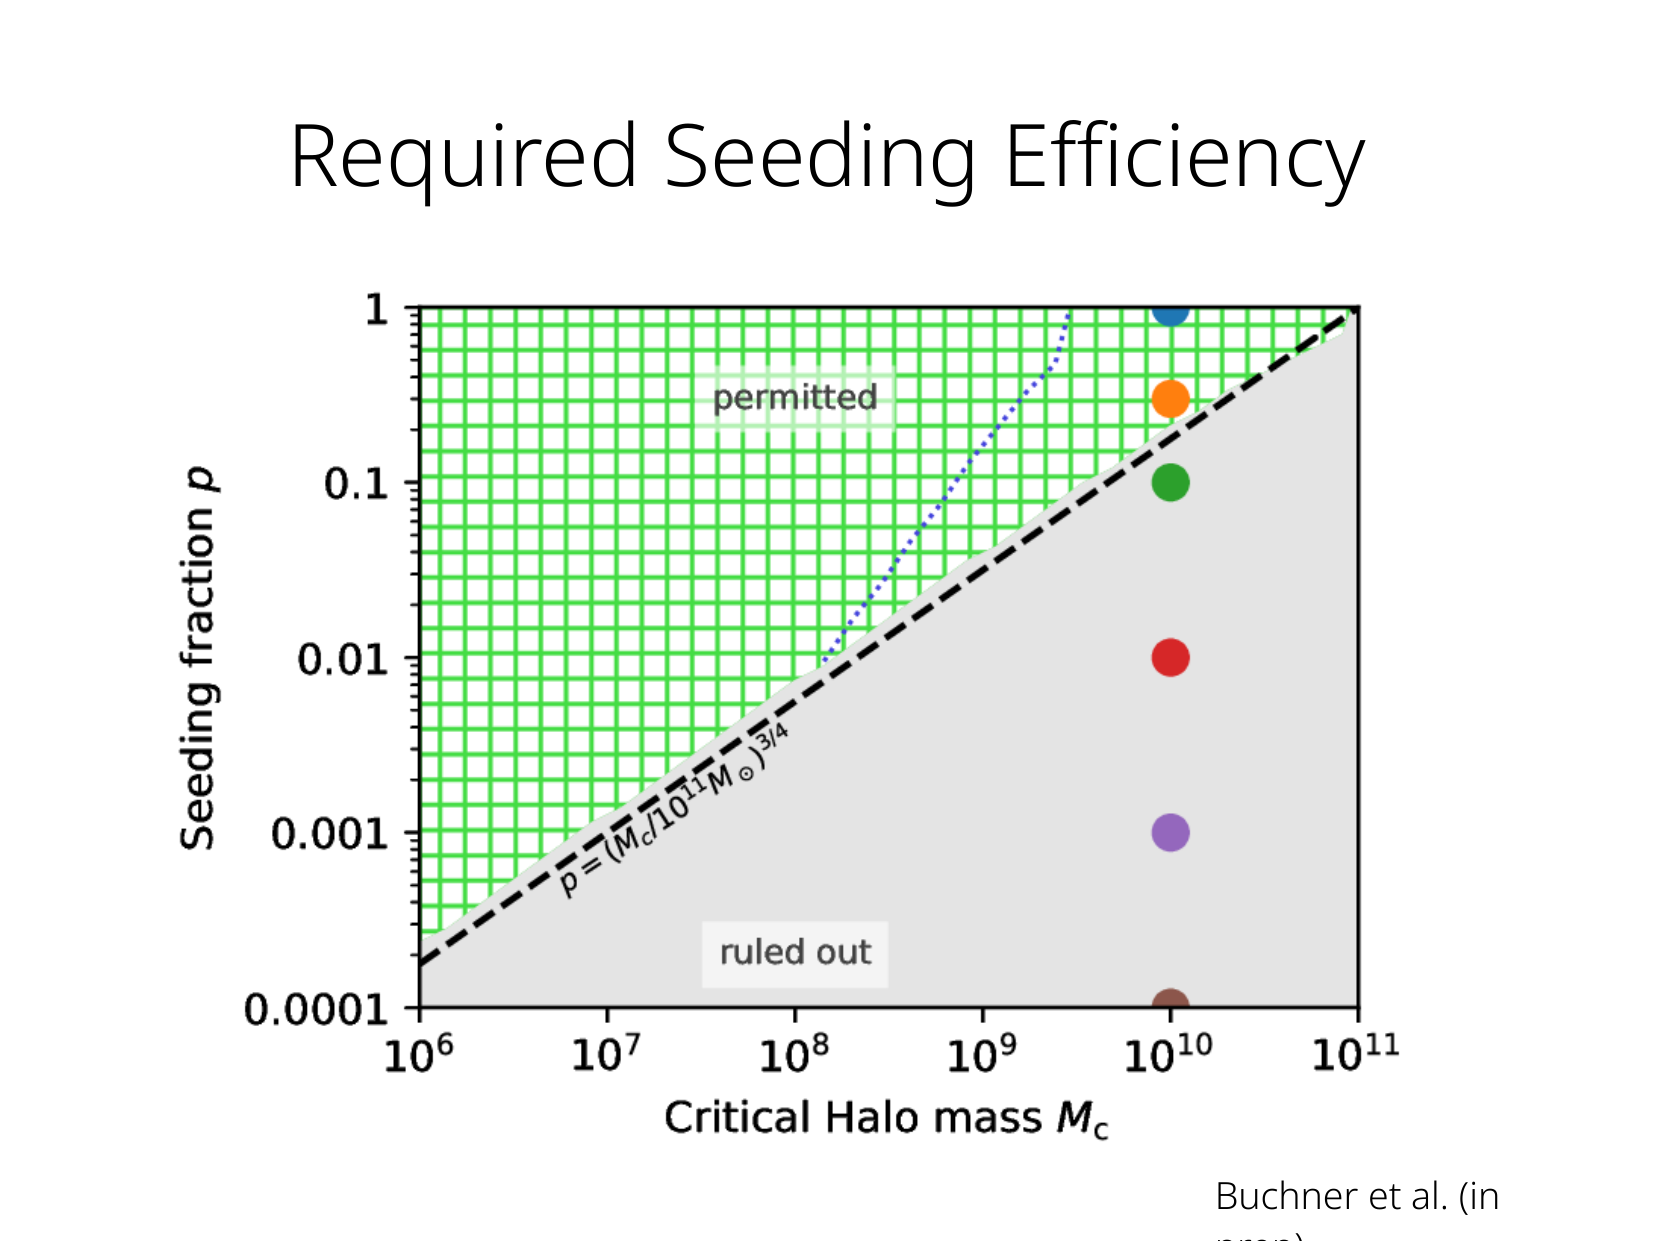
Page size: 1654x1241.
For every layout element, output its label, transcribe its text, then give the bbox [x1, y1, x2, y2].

text_box Buchner et al. (in prep) [1200, 1162, 1613, 1220]
picture [150, 262, 1437, 1173]
title Required Seeding Efficiency [82, 49, 1571, 257]
